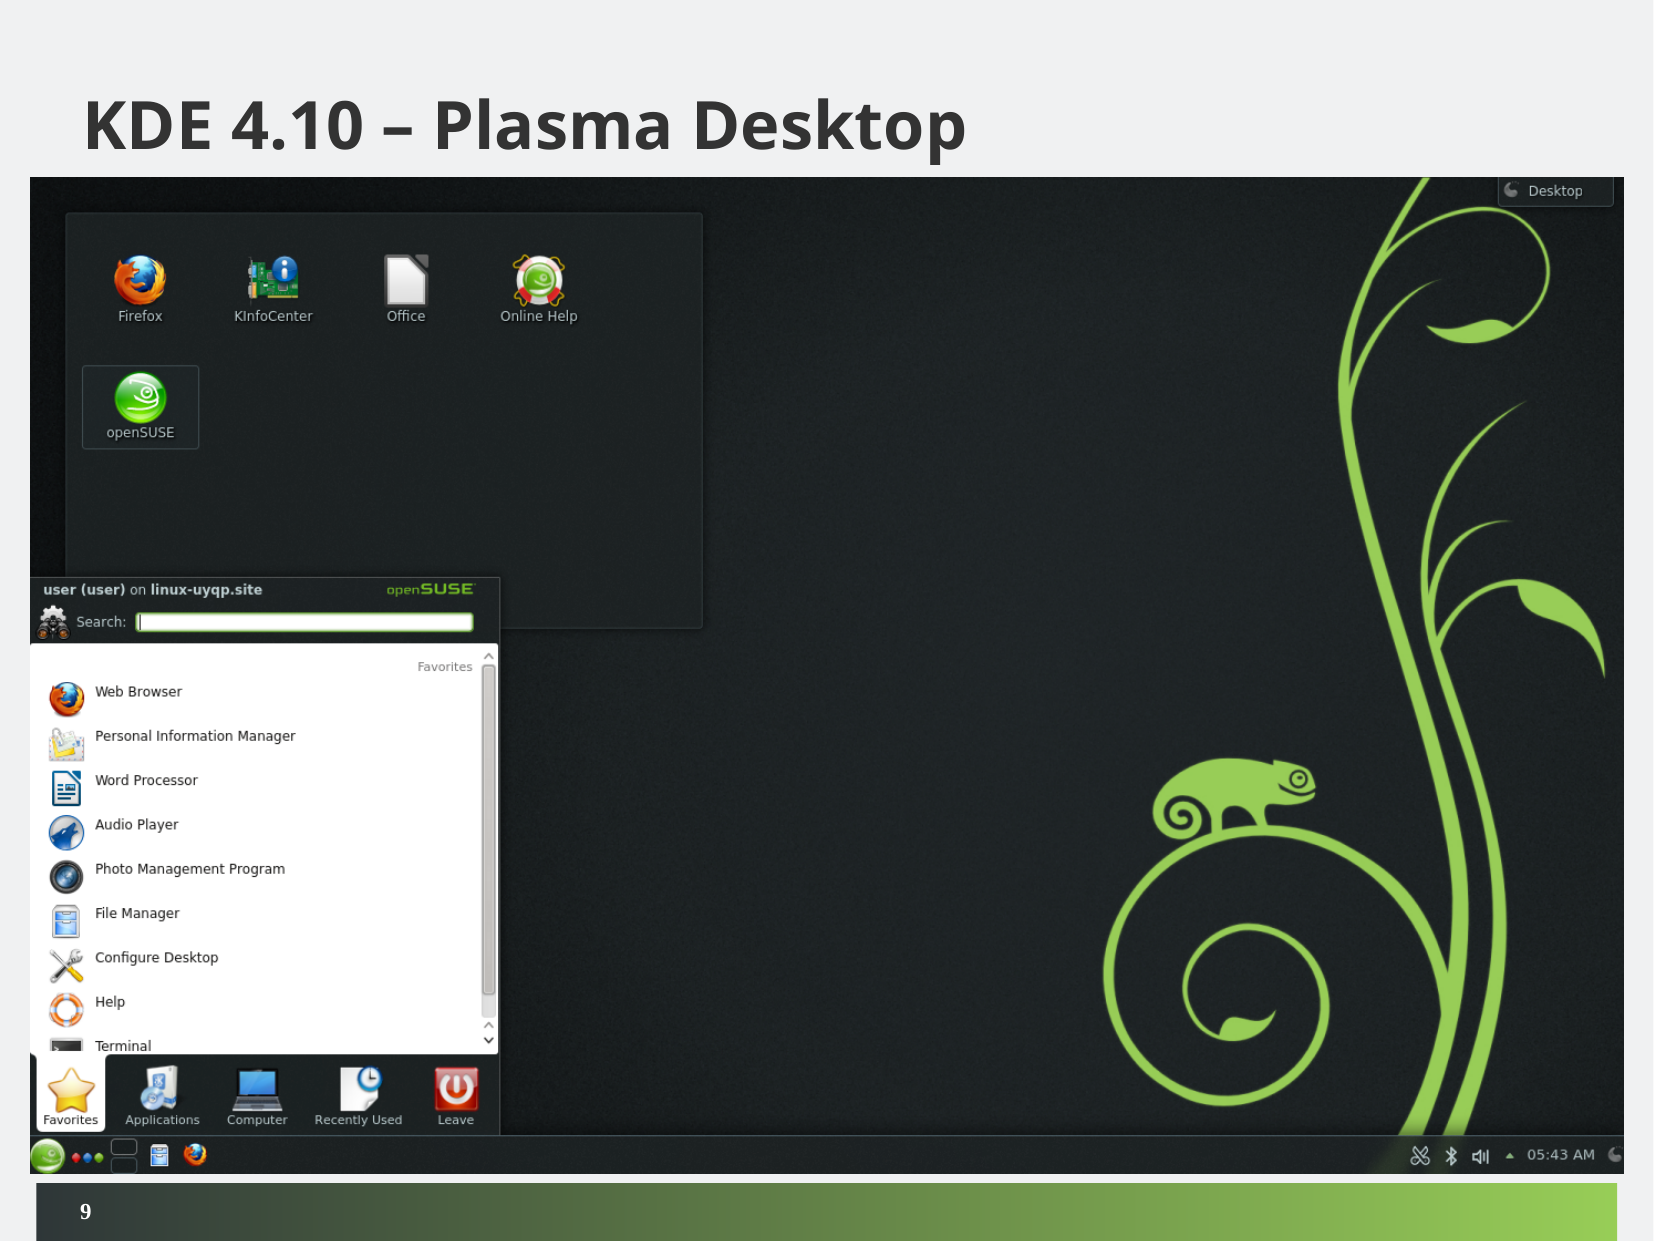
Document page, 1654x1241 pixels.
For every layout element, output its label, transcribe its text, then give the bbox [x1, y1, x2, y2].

title KDE 4.10 – Plasma Desktop [82, 49, 1571, 177]
picture [0, 0, 1654, 1241]
